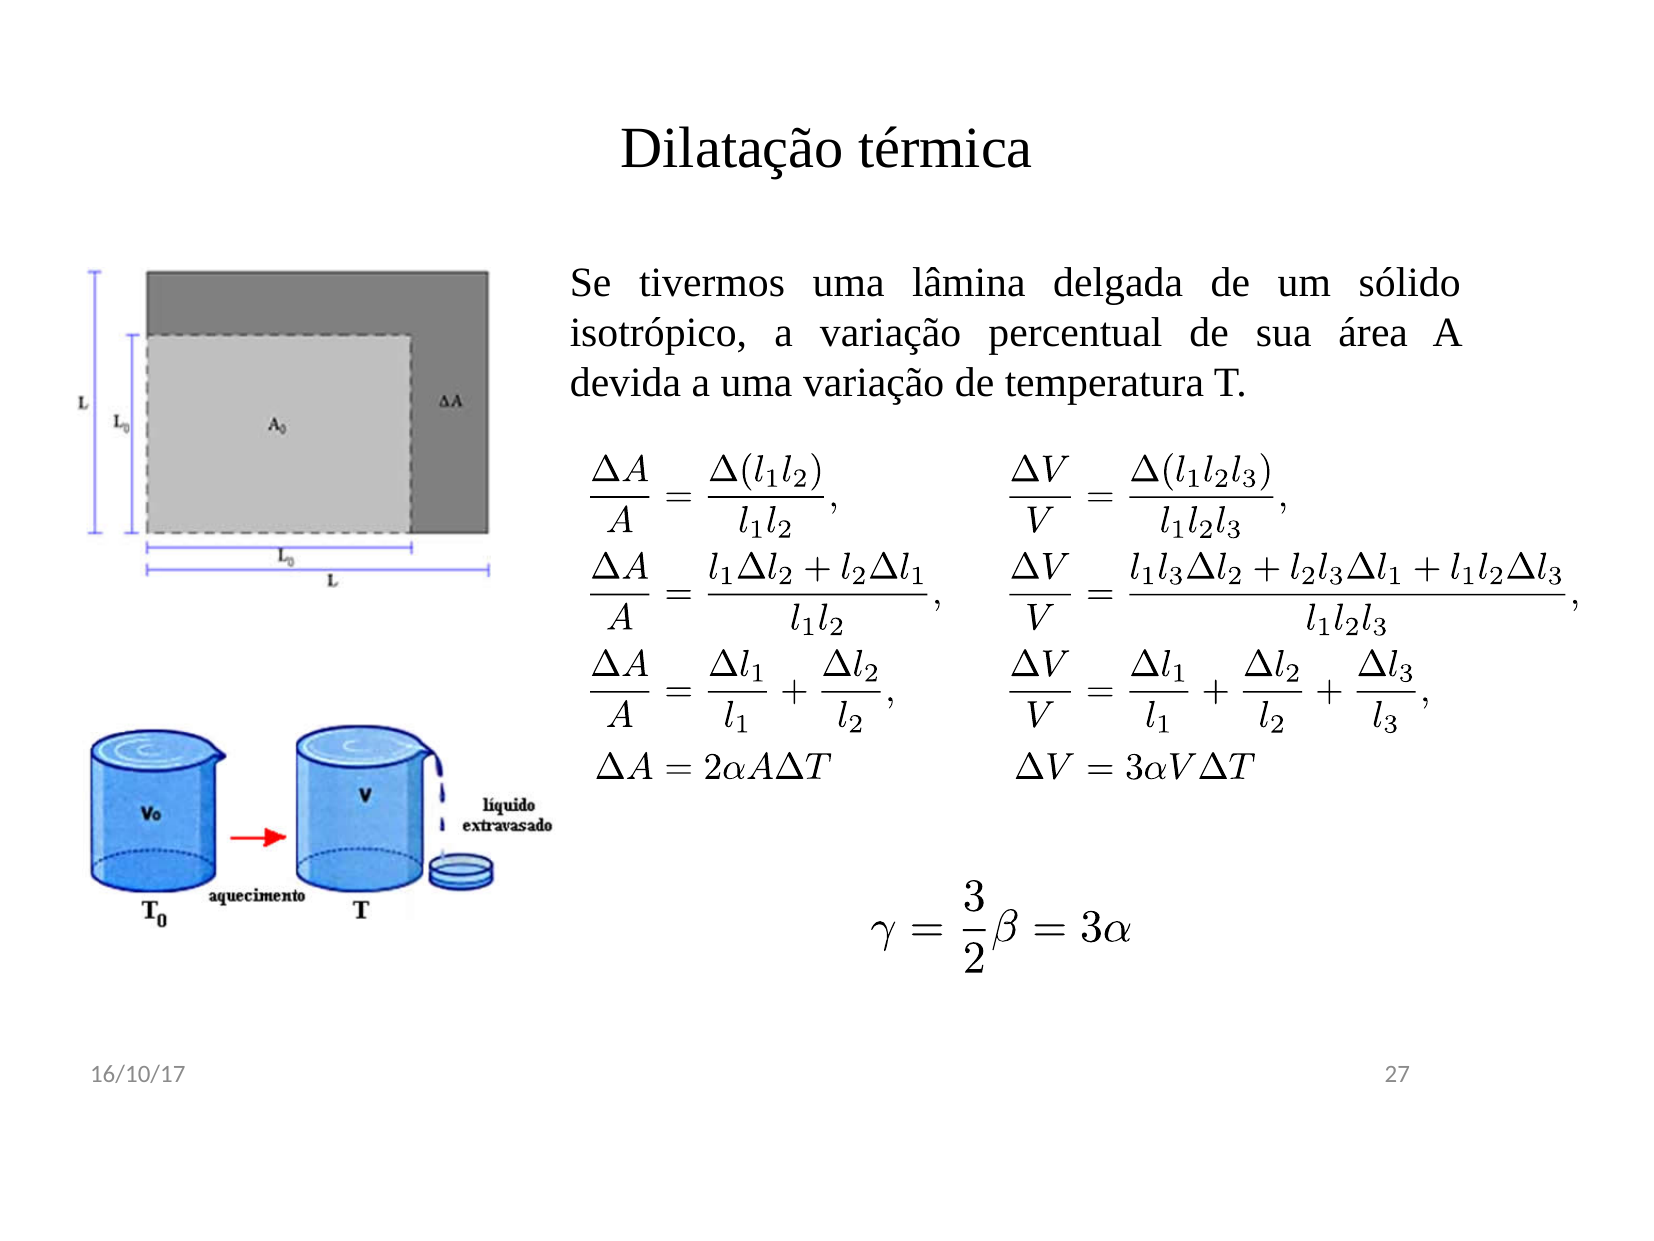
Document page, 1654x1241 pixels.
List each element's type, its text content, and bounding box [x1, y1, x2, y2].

text_box Se tivermos uma lâmina delgada de um sólido isotrópico, a variação percentual de sua área A devida a uma variação de temperatura T. [555, 247, 1477, 413]
text_box [1009, 453, 1581, 780]
slide_number <número> [1074, 1042, 1425, 1103]
text_box [590, 453, 943, 780]
picture [82, 715, 556, 937]
text_box Dilatação térmica [512, 102, 1105, 187]
text_box [870, 880, 1133, 973]
picture [76, 267, 491, 592]
slide_number 16/10/17 [75, 1042, 425, 1103]
